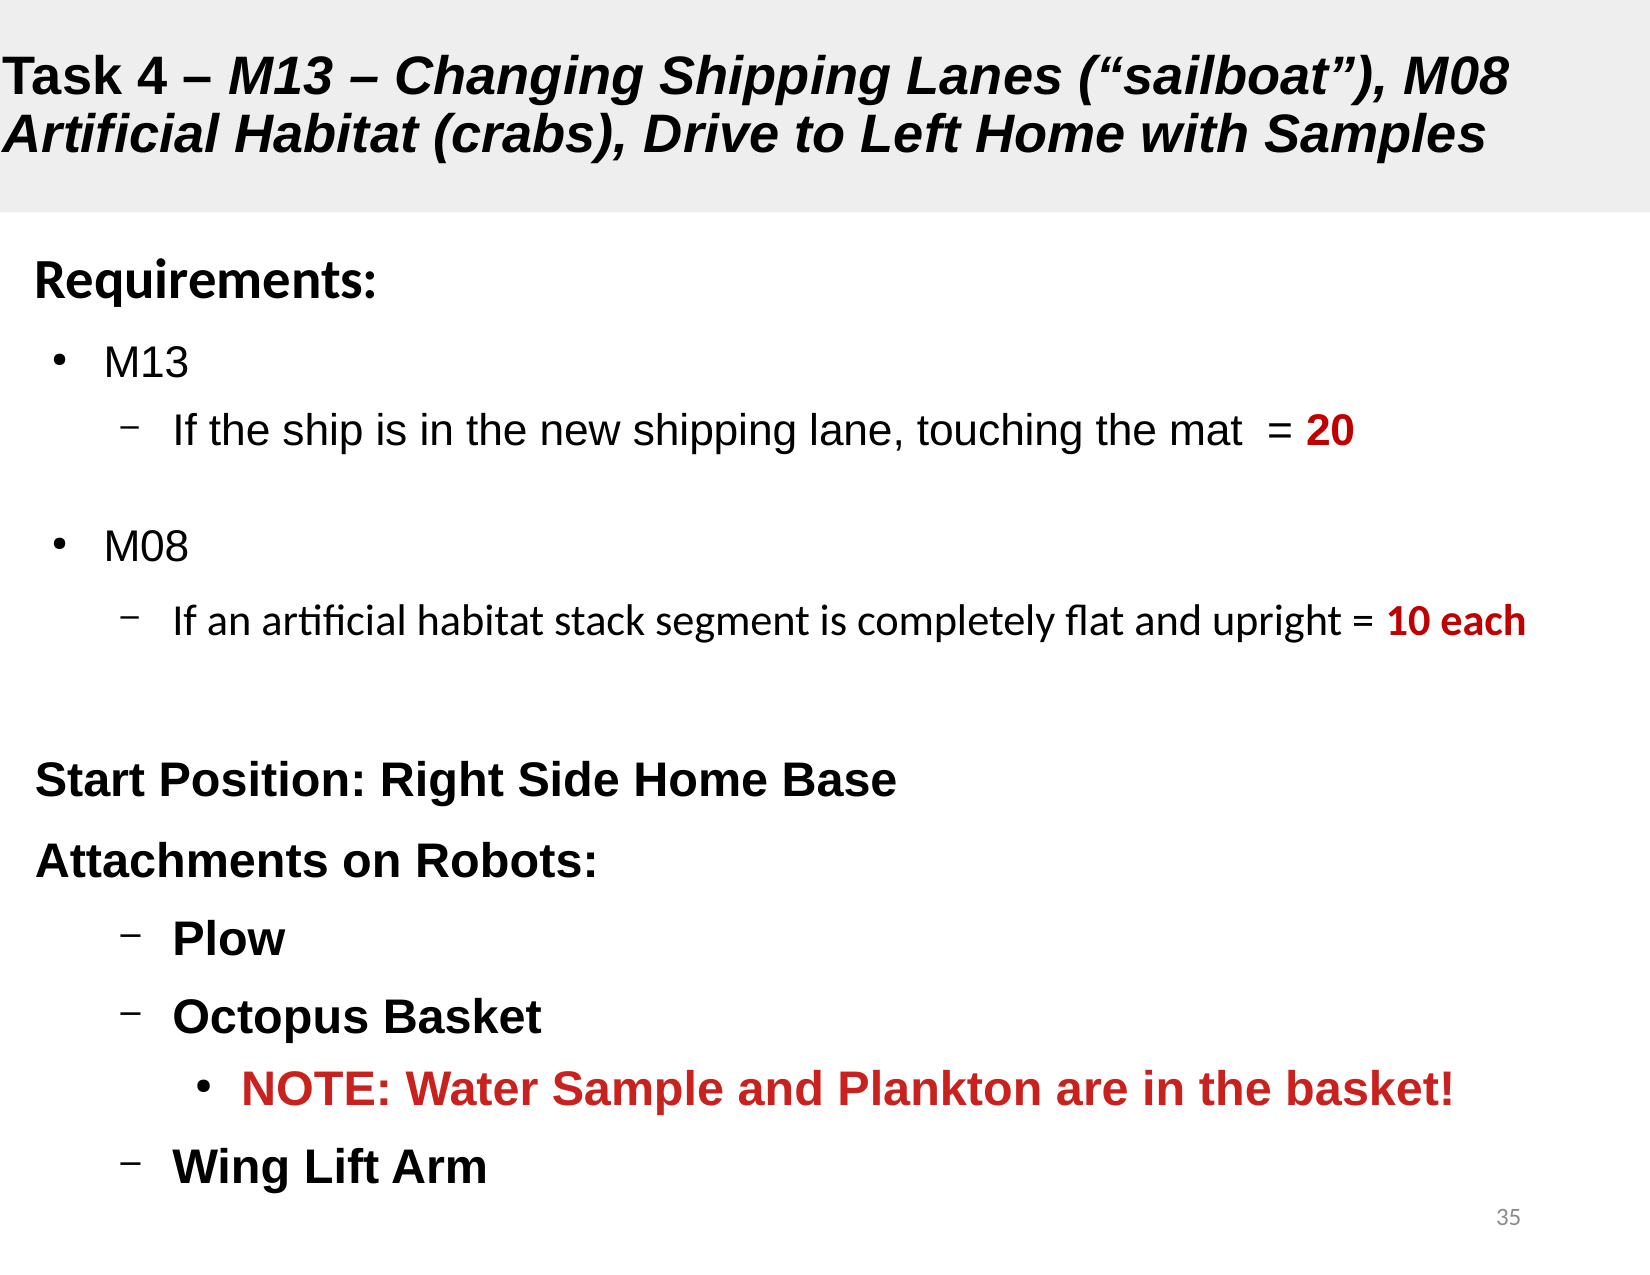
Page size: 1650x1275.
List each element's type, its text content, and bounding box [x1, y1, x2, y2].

title Task 4 – M13 – Changing Shipping Lanes (“sailboat”), M08 Artificial Habitat (crabs), Drive to Left Home with Samples [0, 0, 1650, 213]
list Requirements: M13 If the ship is in the new shipping lane, touching the mat = 20 M08 If an artificial habitat stack segment is completely flat and upright = 10 each Start Position: Right Side Home Base Attachments on Robots: Plow Octopus Basket NOTE: Water Sample and Plankton are in the basket! Wing Lift Arm [34, 249, 1613, 1201]
